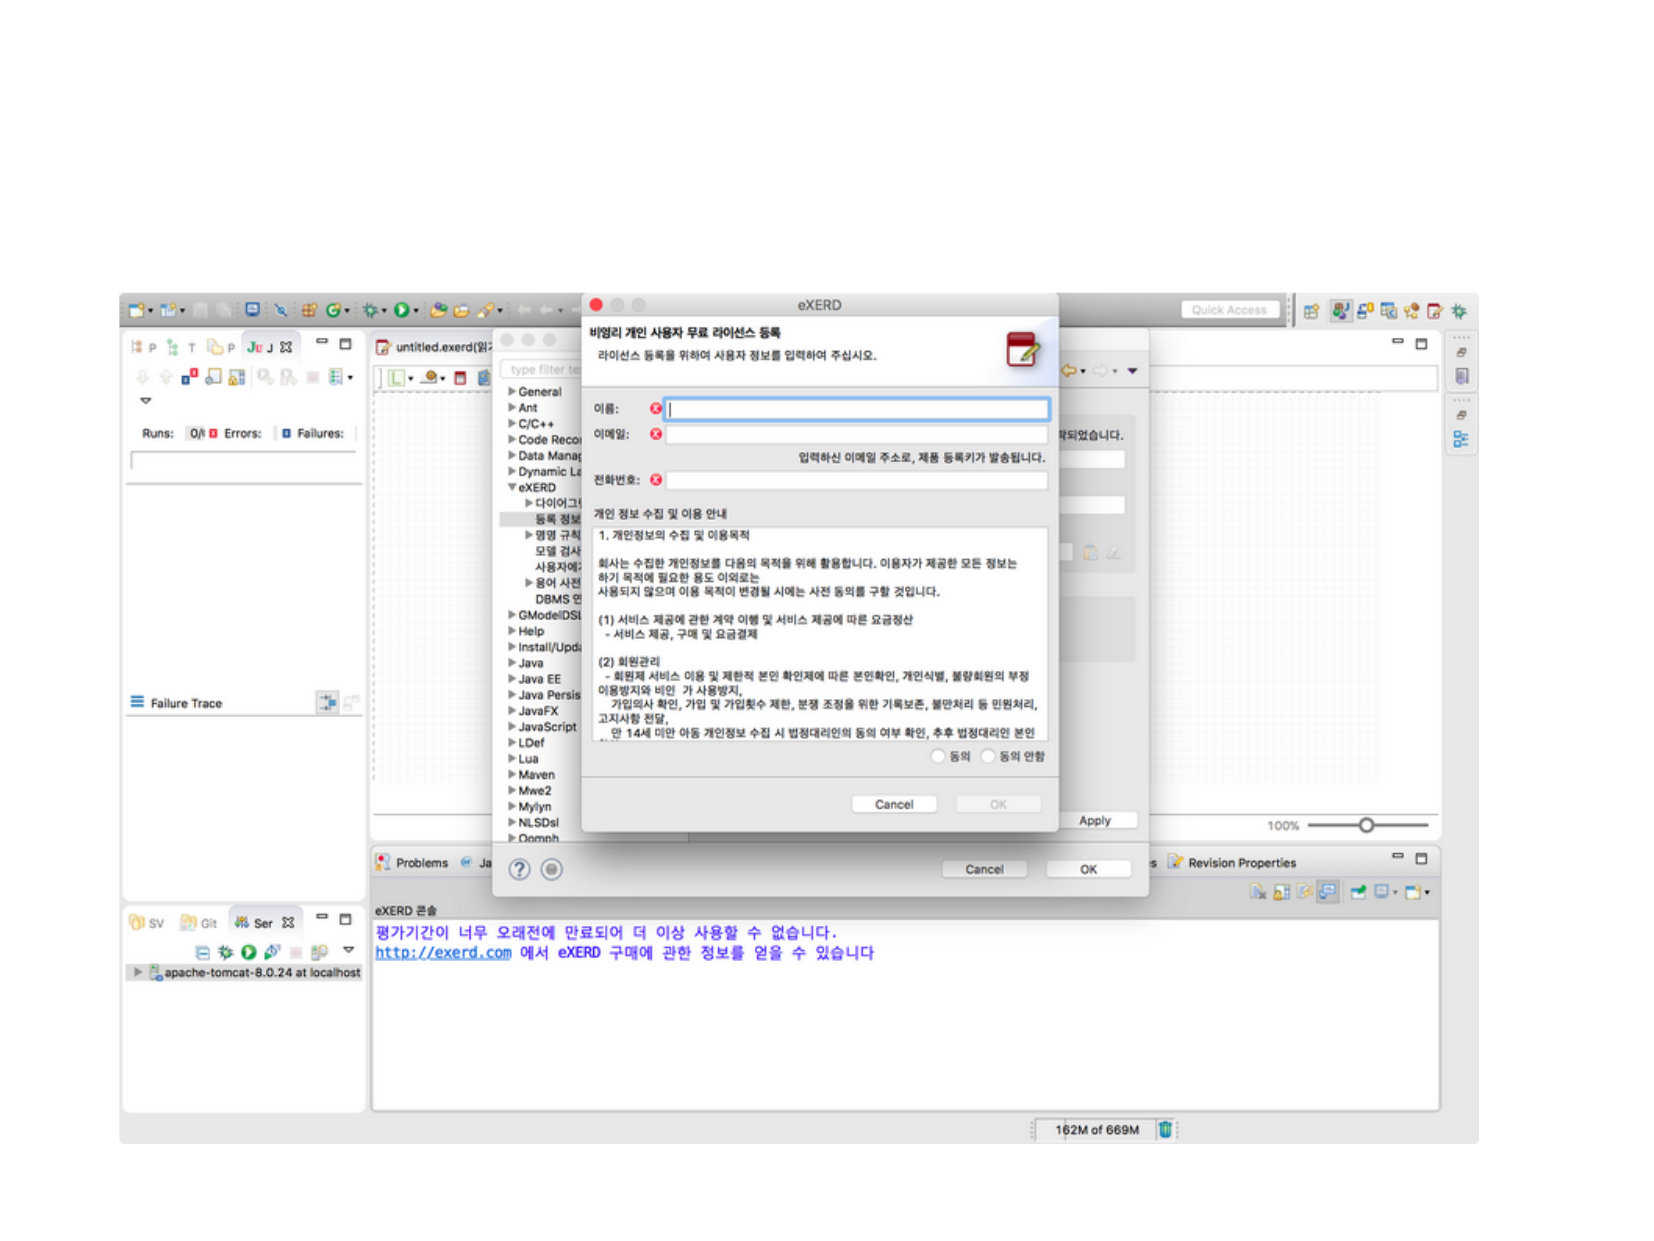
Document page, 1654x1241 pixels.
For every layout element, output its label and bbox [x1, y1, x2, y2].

picture [118, 290, 1479, 1144]
